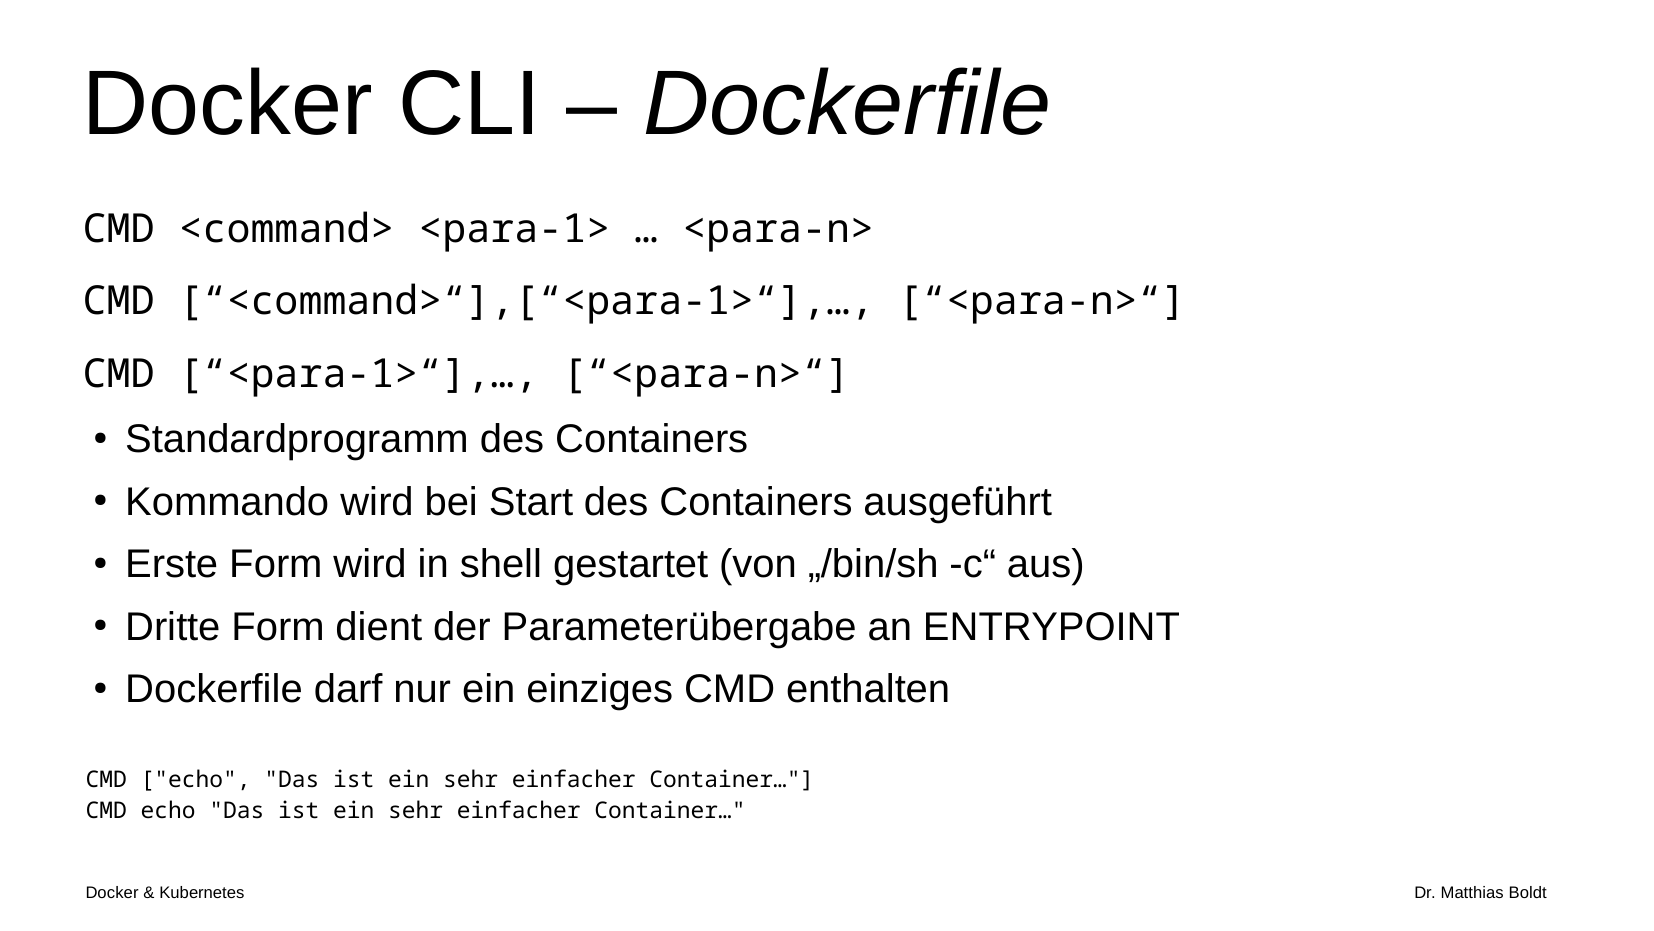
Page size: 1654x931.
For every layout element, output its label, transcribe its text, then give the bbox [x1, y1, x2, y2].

title Docker CLI – Dockerfile [82, 25, 1571, 181]
text_box CMD ["echo", "Das ist ein sehr einfacher Container…"] CMD echo "Das ist ein sehr einfacher Container…" [70, 755, 1560, 863]
text_box Docker & Kubernetes Dr. Matthias Boldt [70, 875, 1563, 910]
list CMD <command> <para-1> … <para-n> CMD [“<command>“],[“<para-1>“],…, [“<para-n>“] CMD [“<para-1>“],…, [“<para-n>“] Standardprogramm des Containers Kommando wird bei Start des Containers ausgeführt Erste Form wird in shell gestartet (von „/bin/sh -c“ aus) Dritte Form dient der Parameterübergabe an ENTRYPOINT Dockerfile darf nur ein einziges CMD enthalten [82, 199, 1607, 721]
